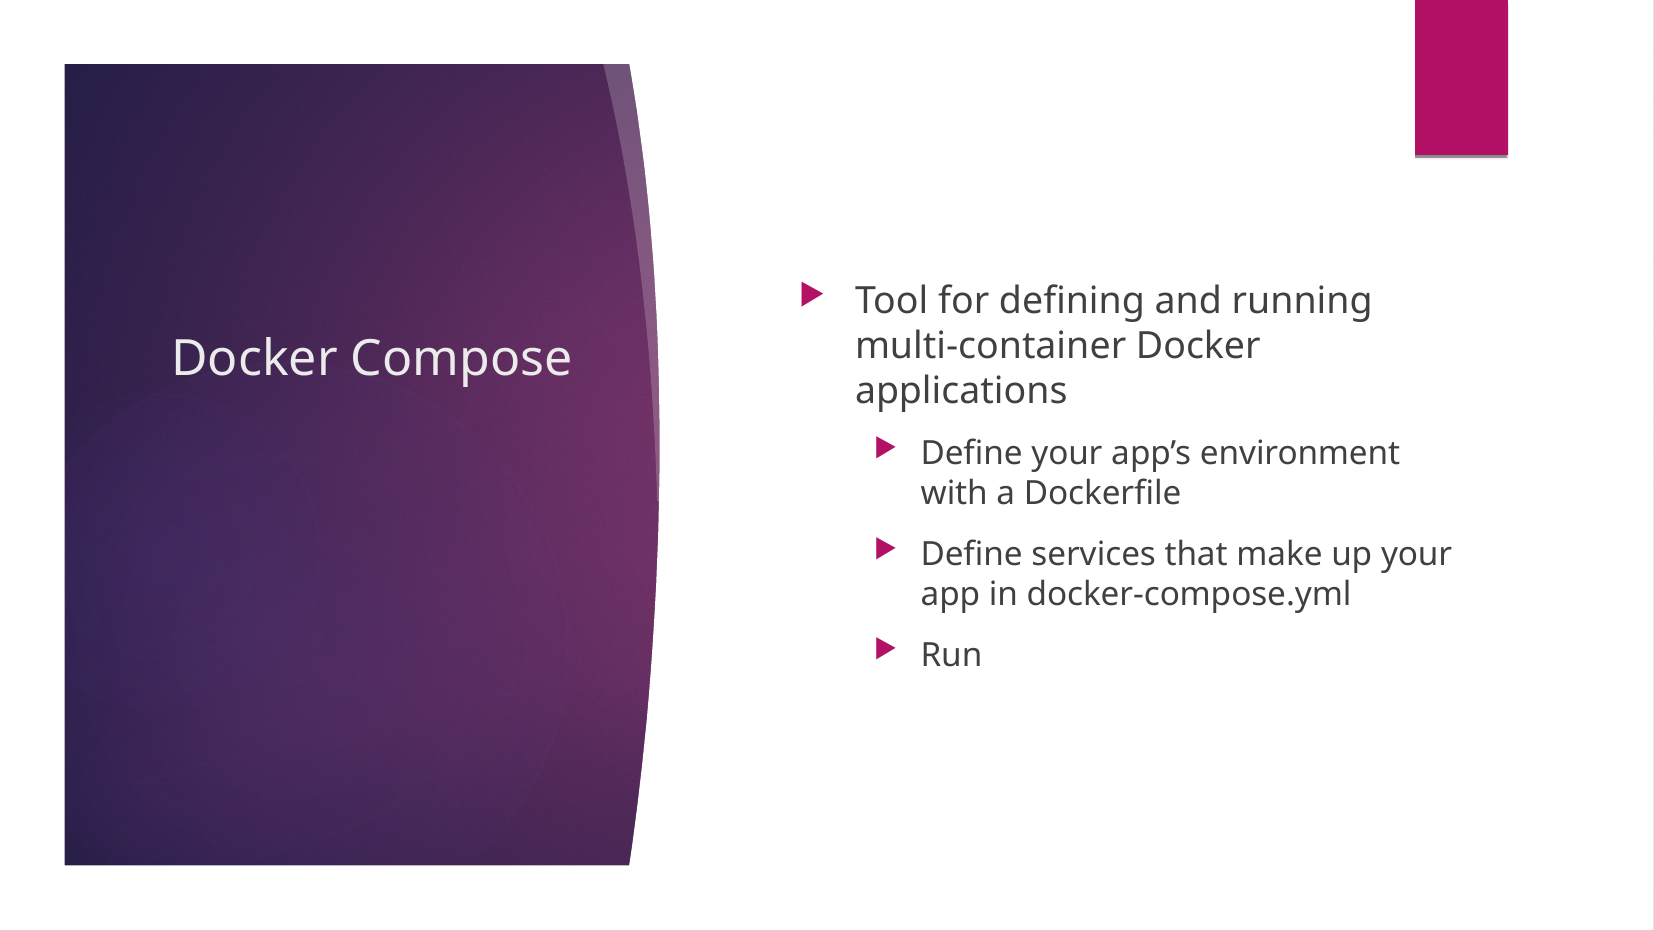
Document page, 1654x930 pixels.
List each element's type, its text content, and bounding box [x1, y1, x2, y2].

title Docker Compose [156, 175, 593, 393]
picture [65, 64, 658, 865]
list Tool for defining and running multi-container Docker applications Define your app’s environment with a Dockerfile Define services that make up your app in docker-compose.yml Run [783, 196, 1488, 817]
